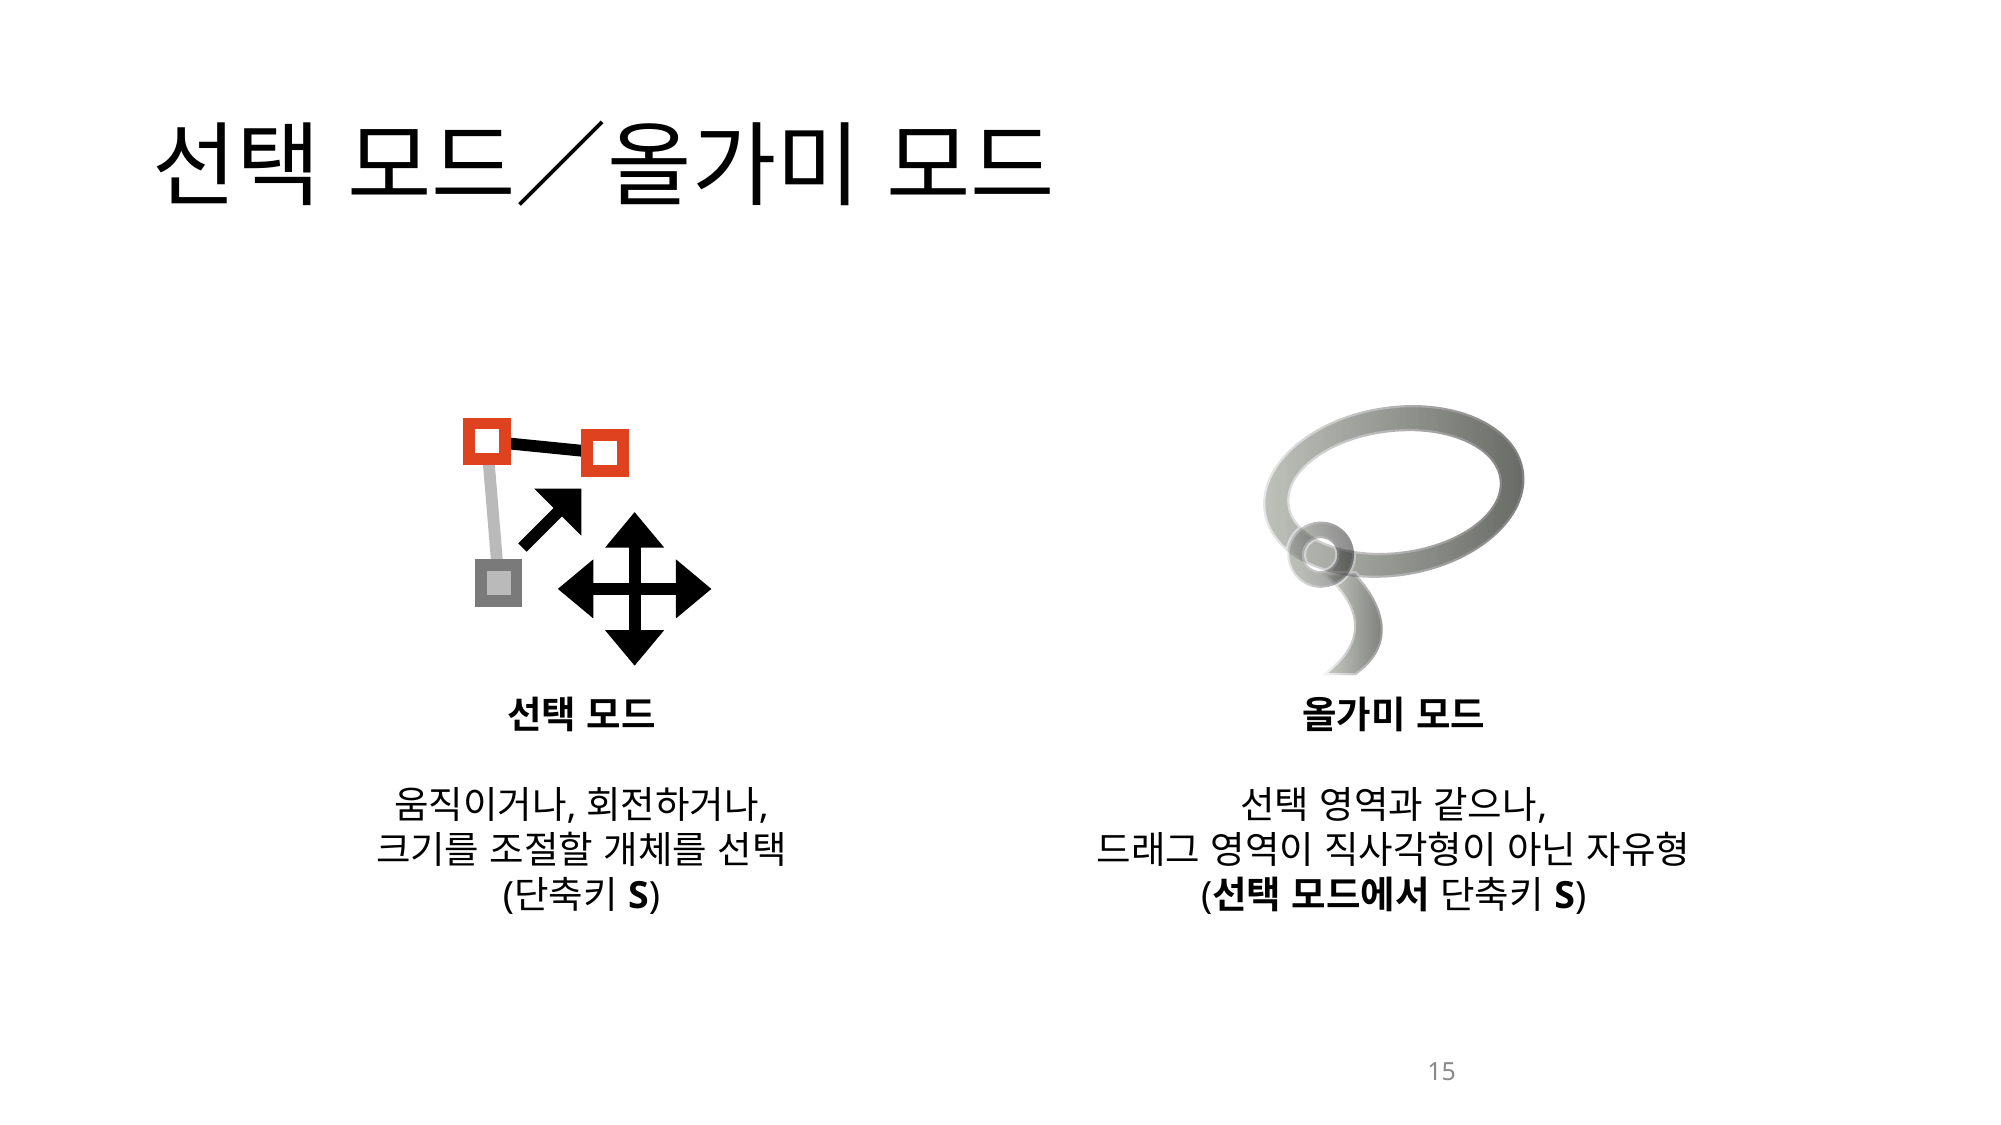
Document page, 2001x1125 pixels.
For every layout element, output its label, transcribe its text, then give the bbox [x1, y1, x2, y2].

picture [433, 388, 730, 683]
picture [1246, 388, 1542, 683]
text_box <숫자> [1412, 1042, 1863, 1103]
text_box 선택 모드 움직이거나, 회전하거나, 크기를 조절할 개체를 선택 (단축키 S) [124, 683, 1038, 926]
text_box 올가미 모드 선택 영역과 같으나, 드래그 영역이 직사각형이 아닌 자유형 (선택 모드에서 단축키 S) [1038, 683, 1749, 926]
title 선택 모드／올가미 모드 [137, 59, 1863, 278]
